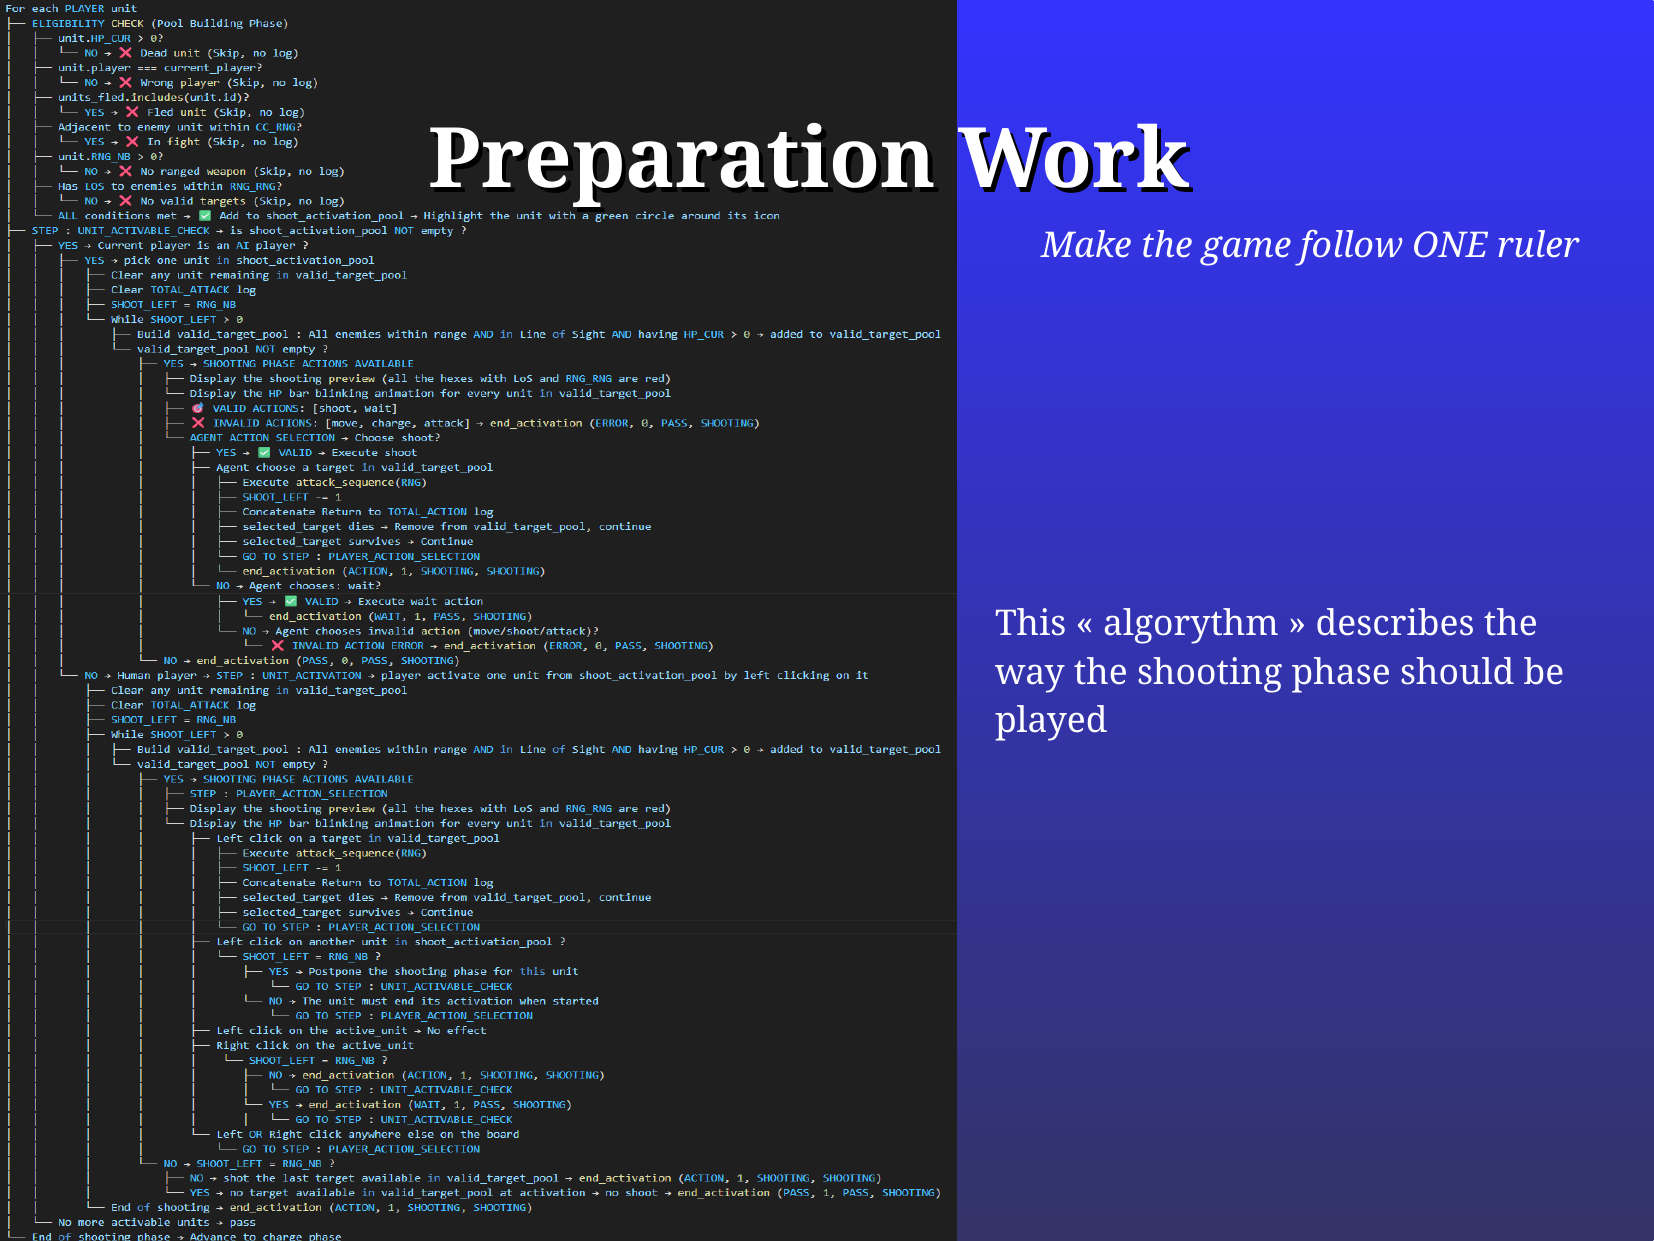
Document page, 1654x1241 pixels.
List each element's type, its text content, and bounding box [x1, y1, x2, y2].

text_box This « algorythm » describes the way the shooting phase should be played [980, 590, 1619, 697]
text_box Preparation Work [413, 91, 1654, 225]
picture [0, 0, 957, 1241]
text_box Make the game follow ONE ruler [696, 177, 1630, 304]
